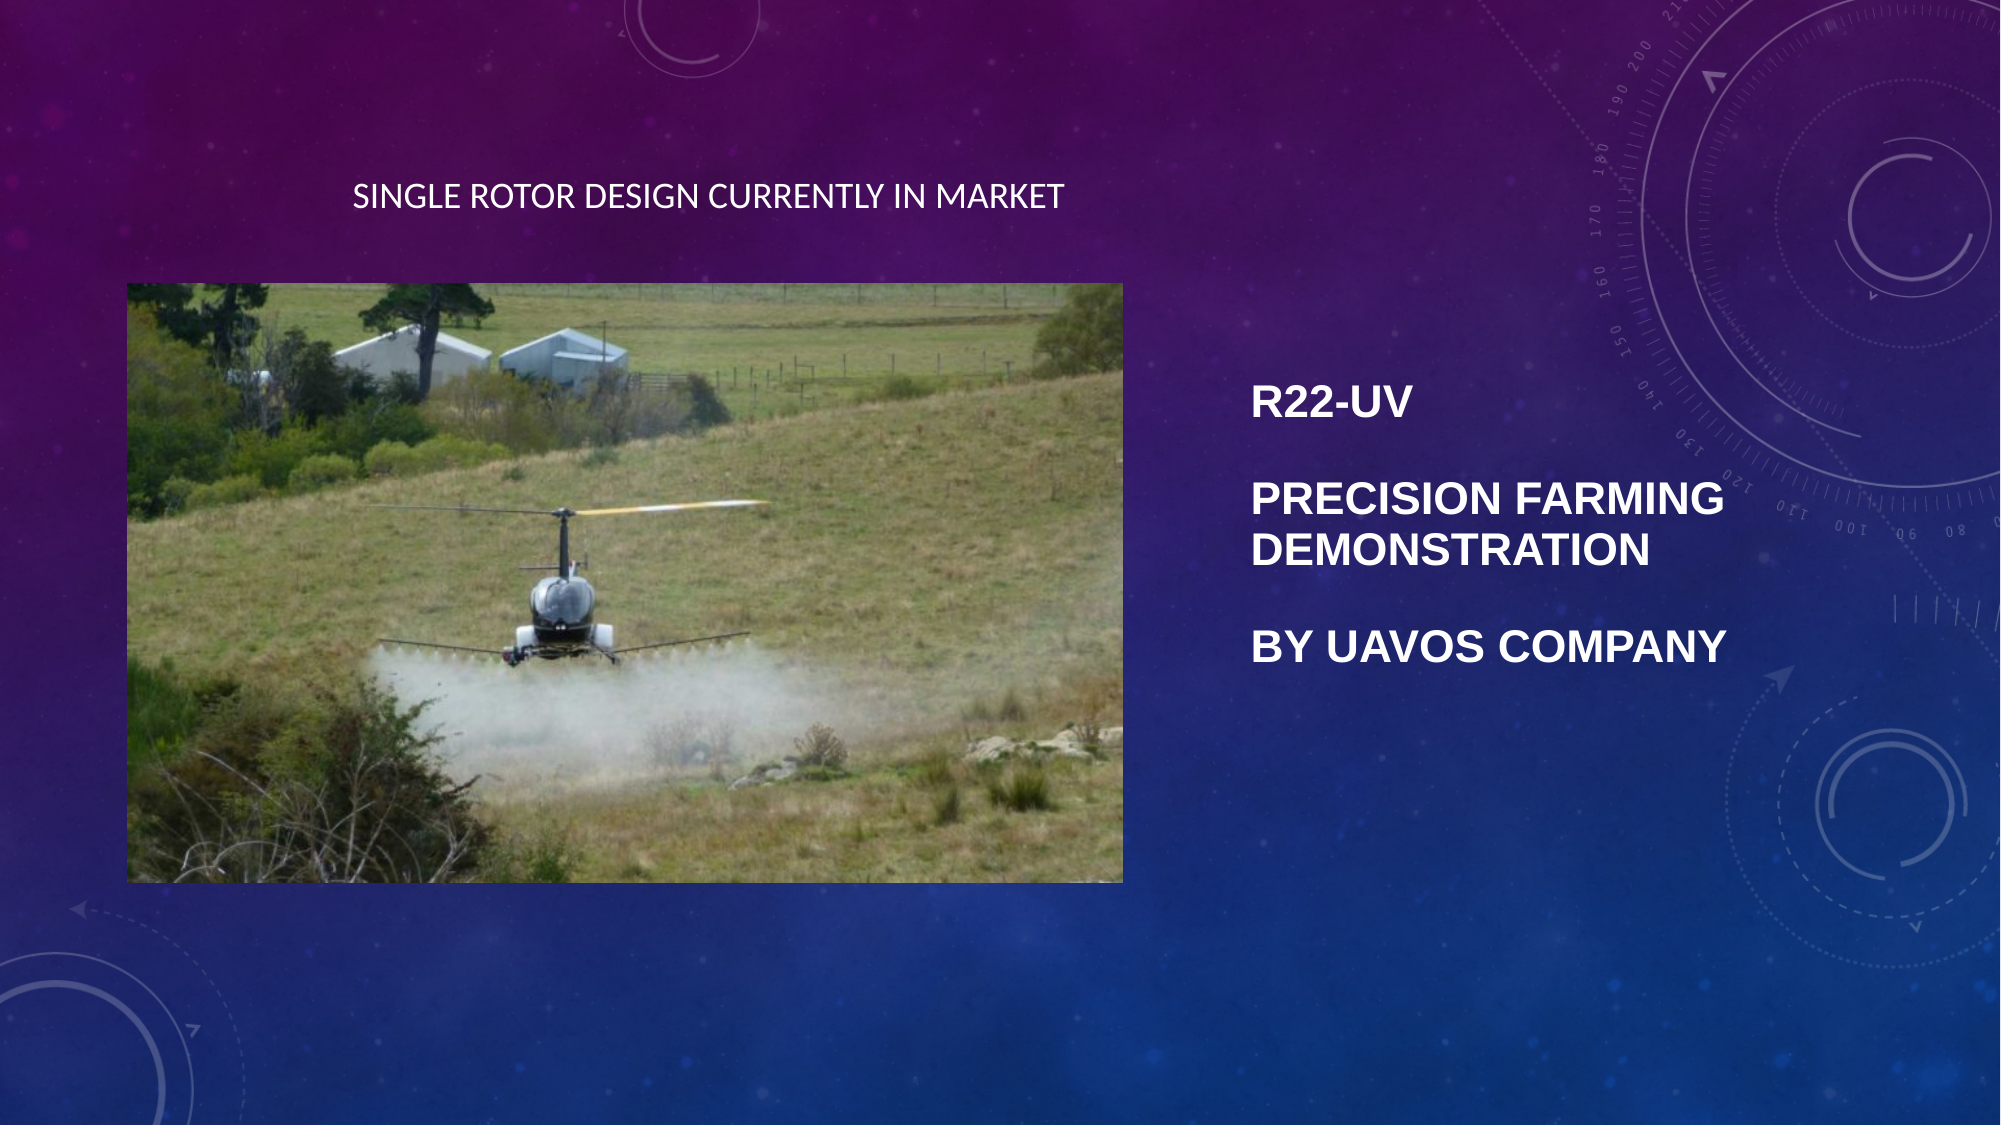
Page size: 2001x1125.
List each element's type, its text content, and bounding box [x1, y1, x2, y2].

picture [0, 0, 2001, 1125]
text_box R22-UV PRECISION FARMING DEMONSTRATION BY UAVOS COMPANY [1235, 368, 1760, 749]
title SINGLE ROTOR DESIGN CURRENTLY IN MARKET [106, 80, 1769, 319]
